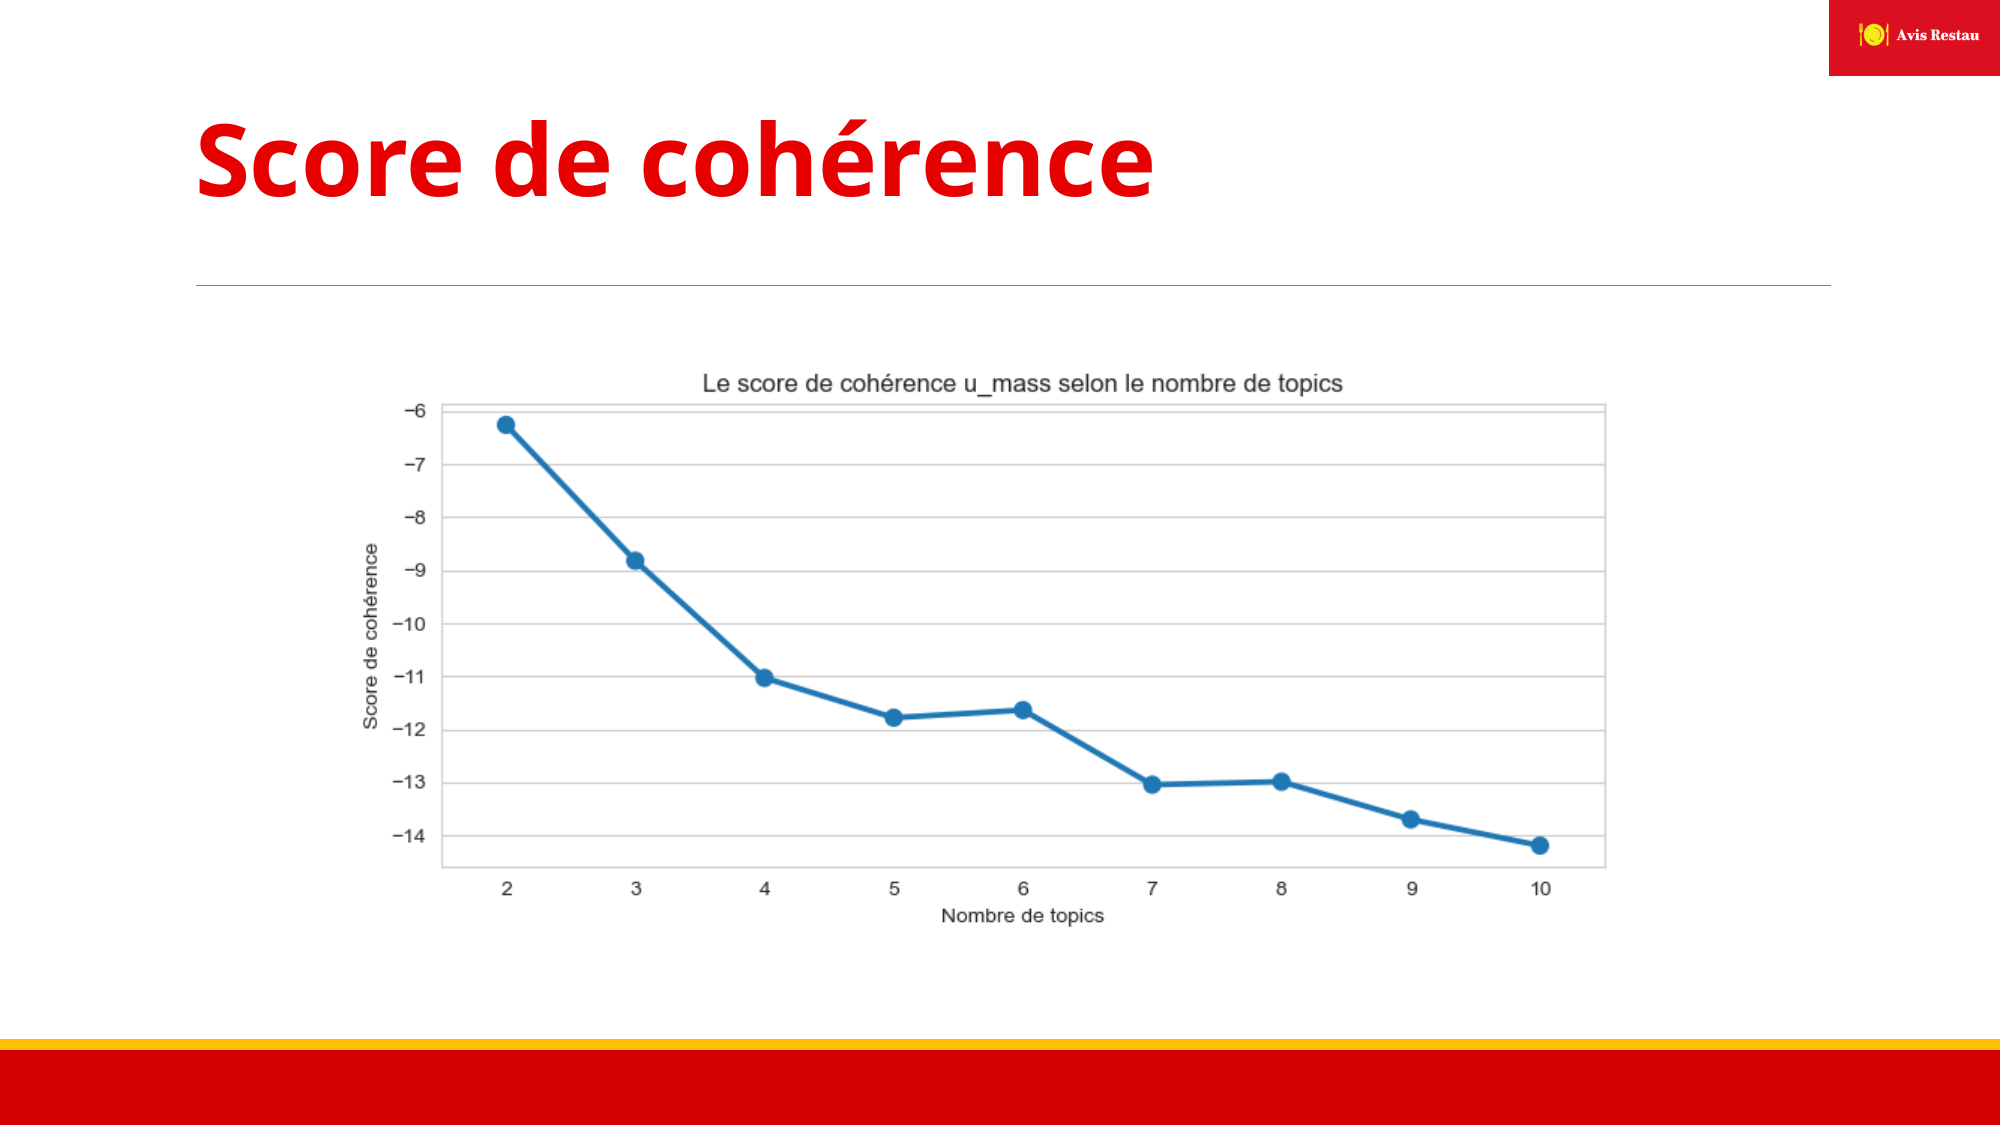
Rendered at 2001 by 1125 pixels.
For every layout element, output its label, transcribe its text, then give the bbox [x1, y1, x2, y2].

title Score de cohérence [180, 47, 1831, 286]
picture [1829, 0, 2000, 76]
picture [254, 332, 1755, 933]
